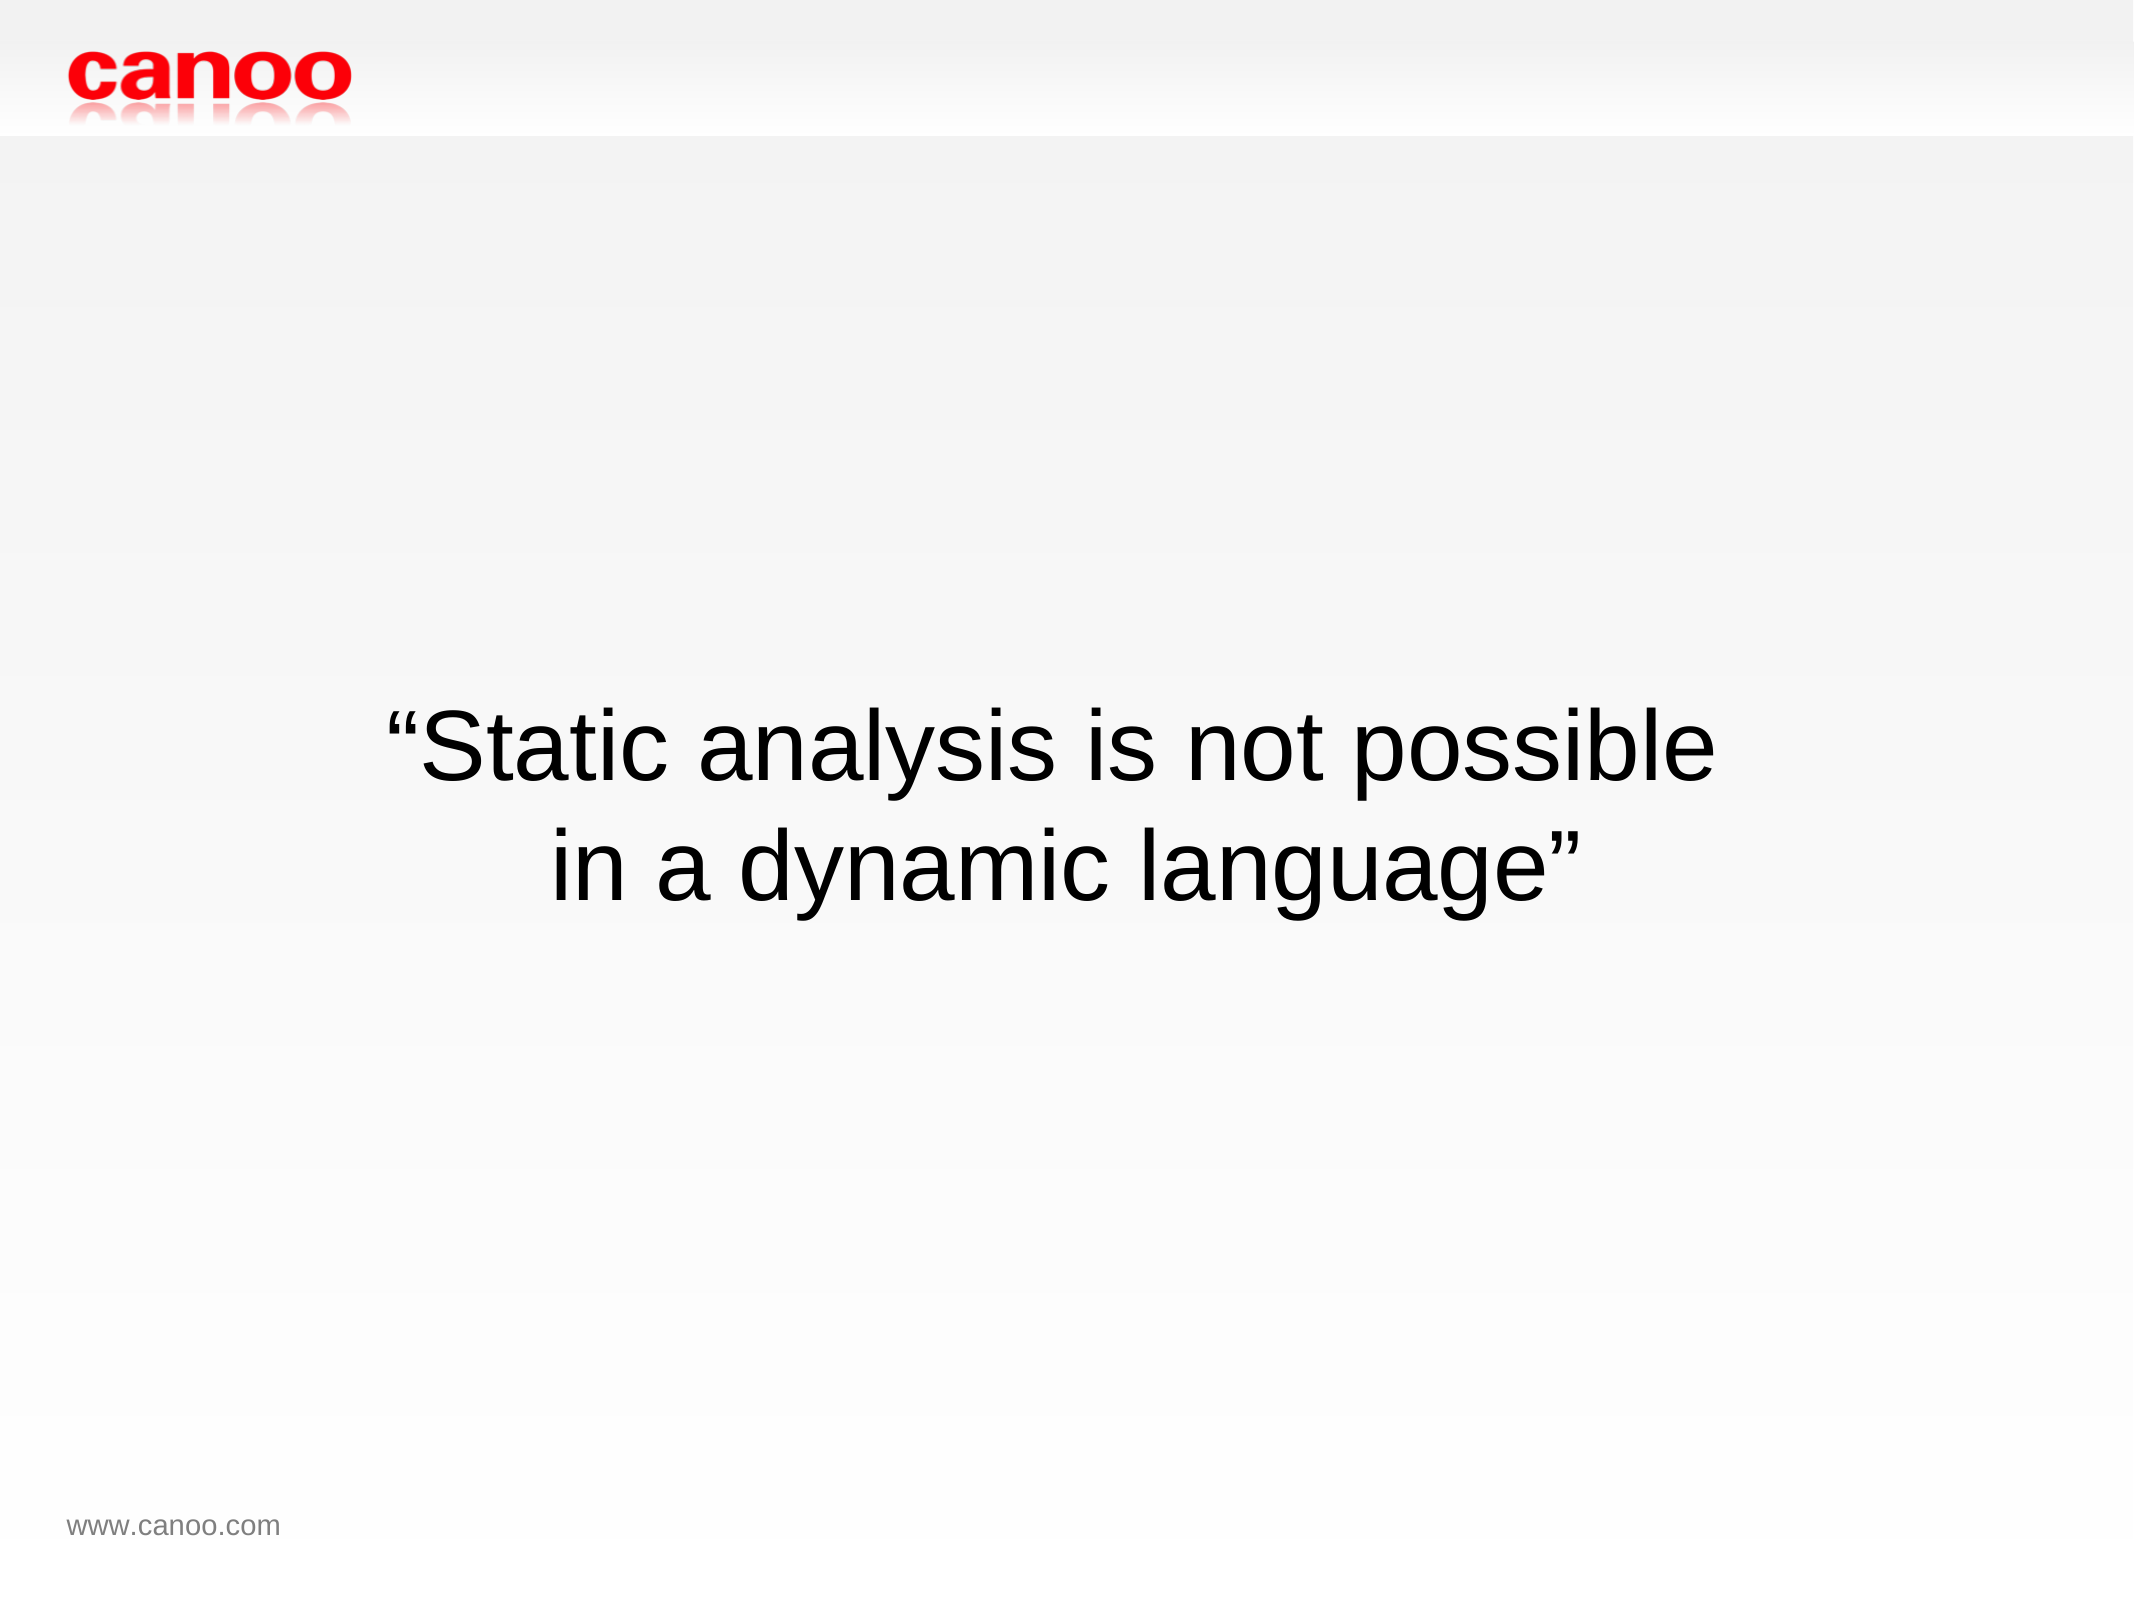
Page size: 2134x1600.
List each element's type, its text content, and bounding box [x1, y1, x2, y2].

picture [65, 48, 353, 154]
title “Static analysis is not possible in a dynamic language” [293, 629, 1841, 971]
